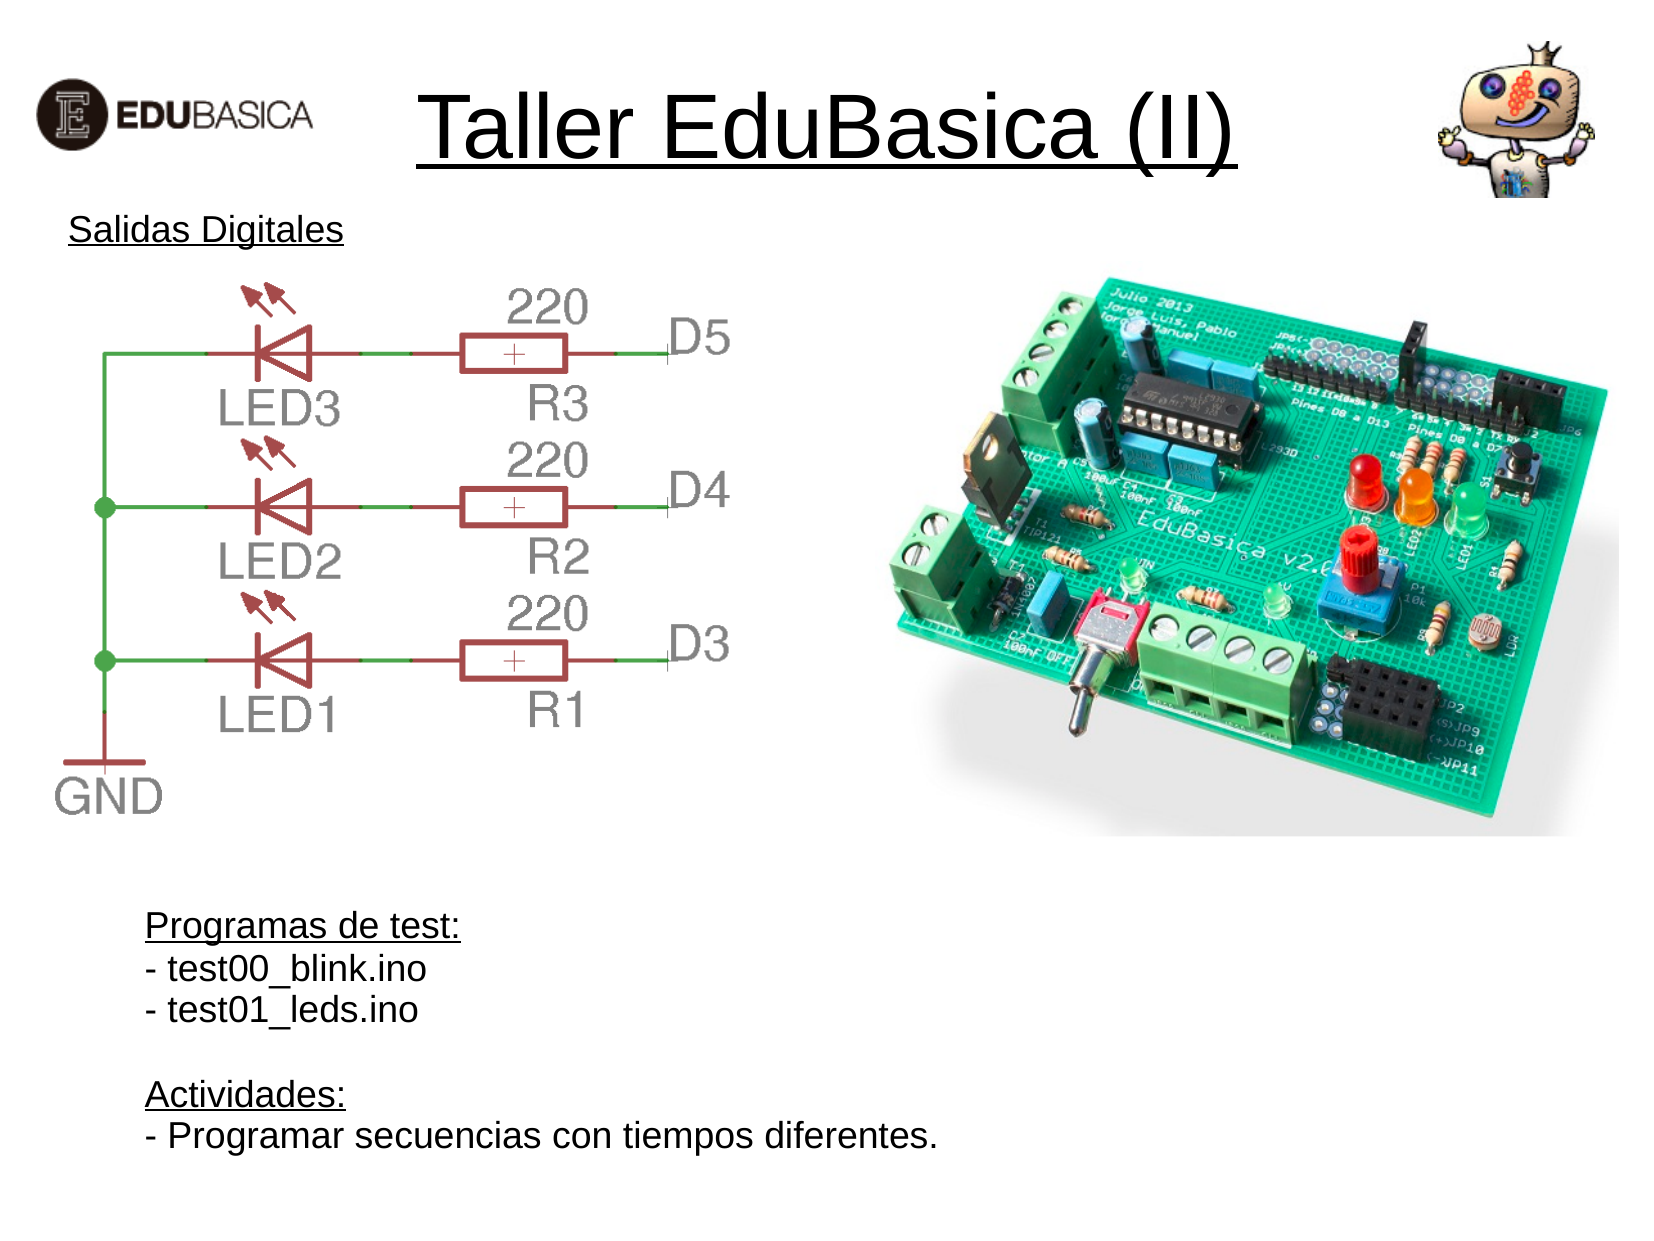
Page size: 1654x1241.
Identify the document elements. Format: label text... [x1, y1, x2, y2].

picture [35, 77, 316, 154]
text_box Salidas Digitales [53, 200, 360, 258]
picture [875, 261, 1619, 839]
text_box Programas de test: - test00_blink.ino - test01_leds.ino Actividades: - Programar secuencias con tiempos diferentes. [129, 897, 955, 1165]
title Taller EduBasica (II) [82, 23, 1571, 231]
picture [41, 268, 780, 829]
picture [1438, 41, 1595, 198]
